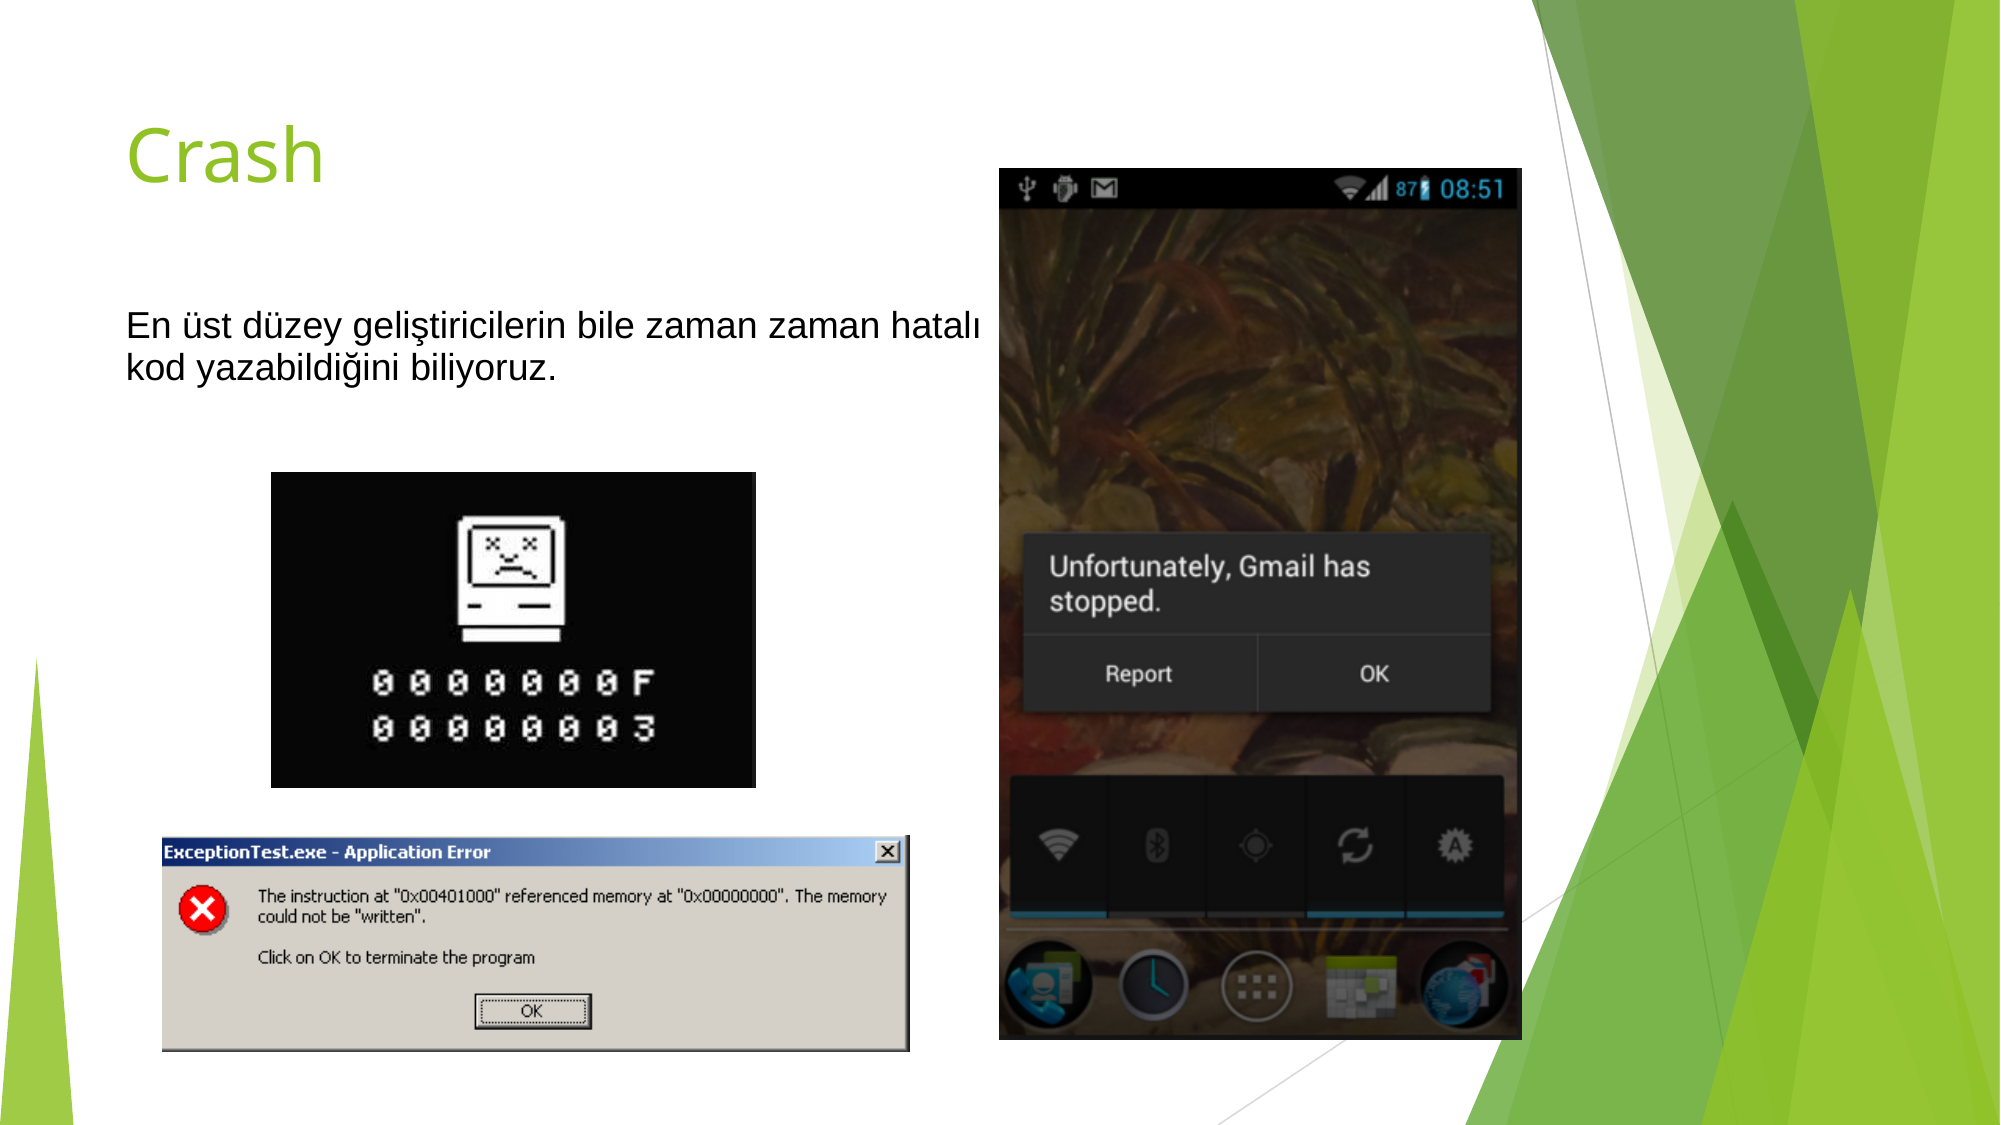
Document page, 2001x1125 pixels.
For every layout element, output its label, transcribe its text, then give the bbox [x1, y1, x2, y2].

picture [271, 472, 756, 788]
picture [162, 835, 910, 1052]
text_box En üst düzey geliştiricilerin bile zaman zaman hatalı kod yazabildiğini biliyoruz. [111, 297, 999, 397]
picture [999, 168, 1522, 1040]
title Crash [111, 99, 1522, 297]
